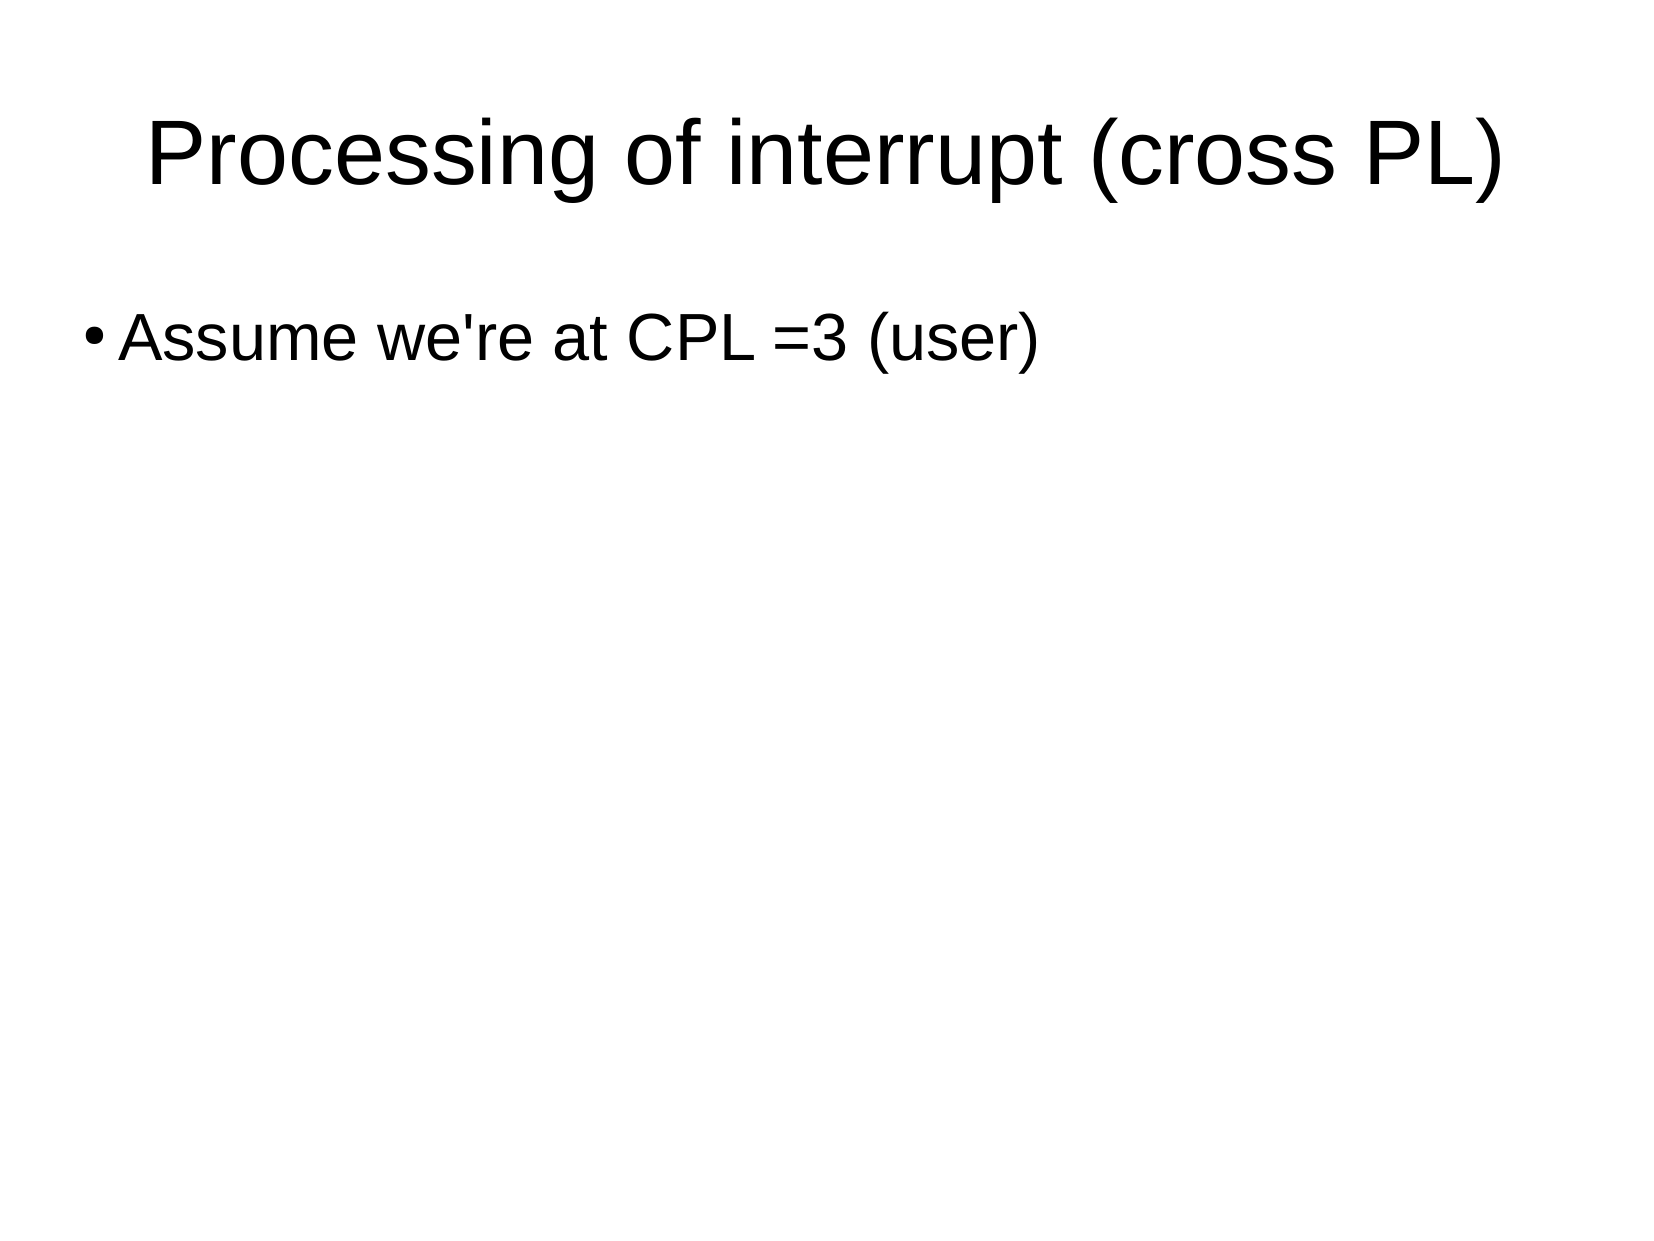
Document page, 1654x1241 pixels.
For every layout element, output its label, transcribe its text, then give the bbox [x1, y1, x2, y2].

list Assume we're at CPL =3 (user) [82, 300, 1571, 1163]
title Processing of interrupt (cross PL) [82, 49, 1571, 257]
